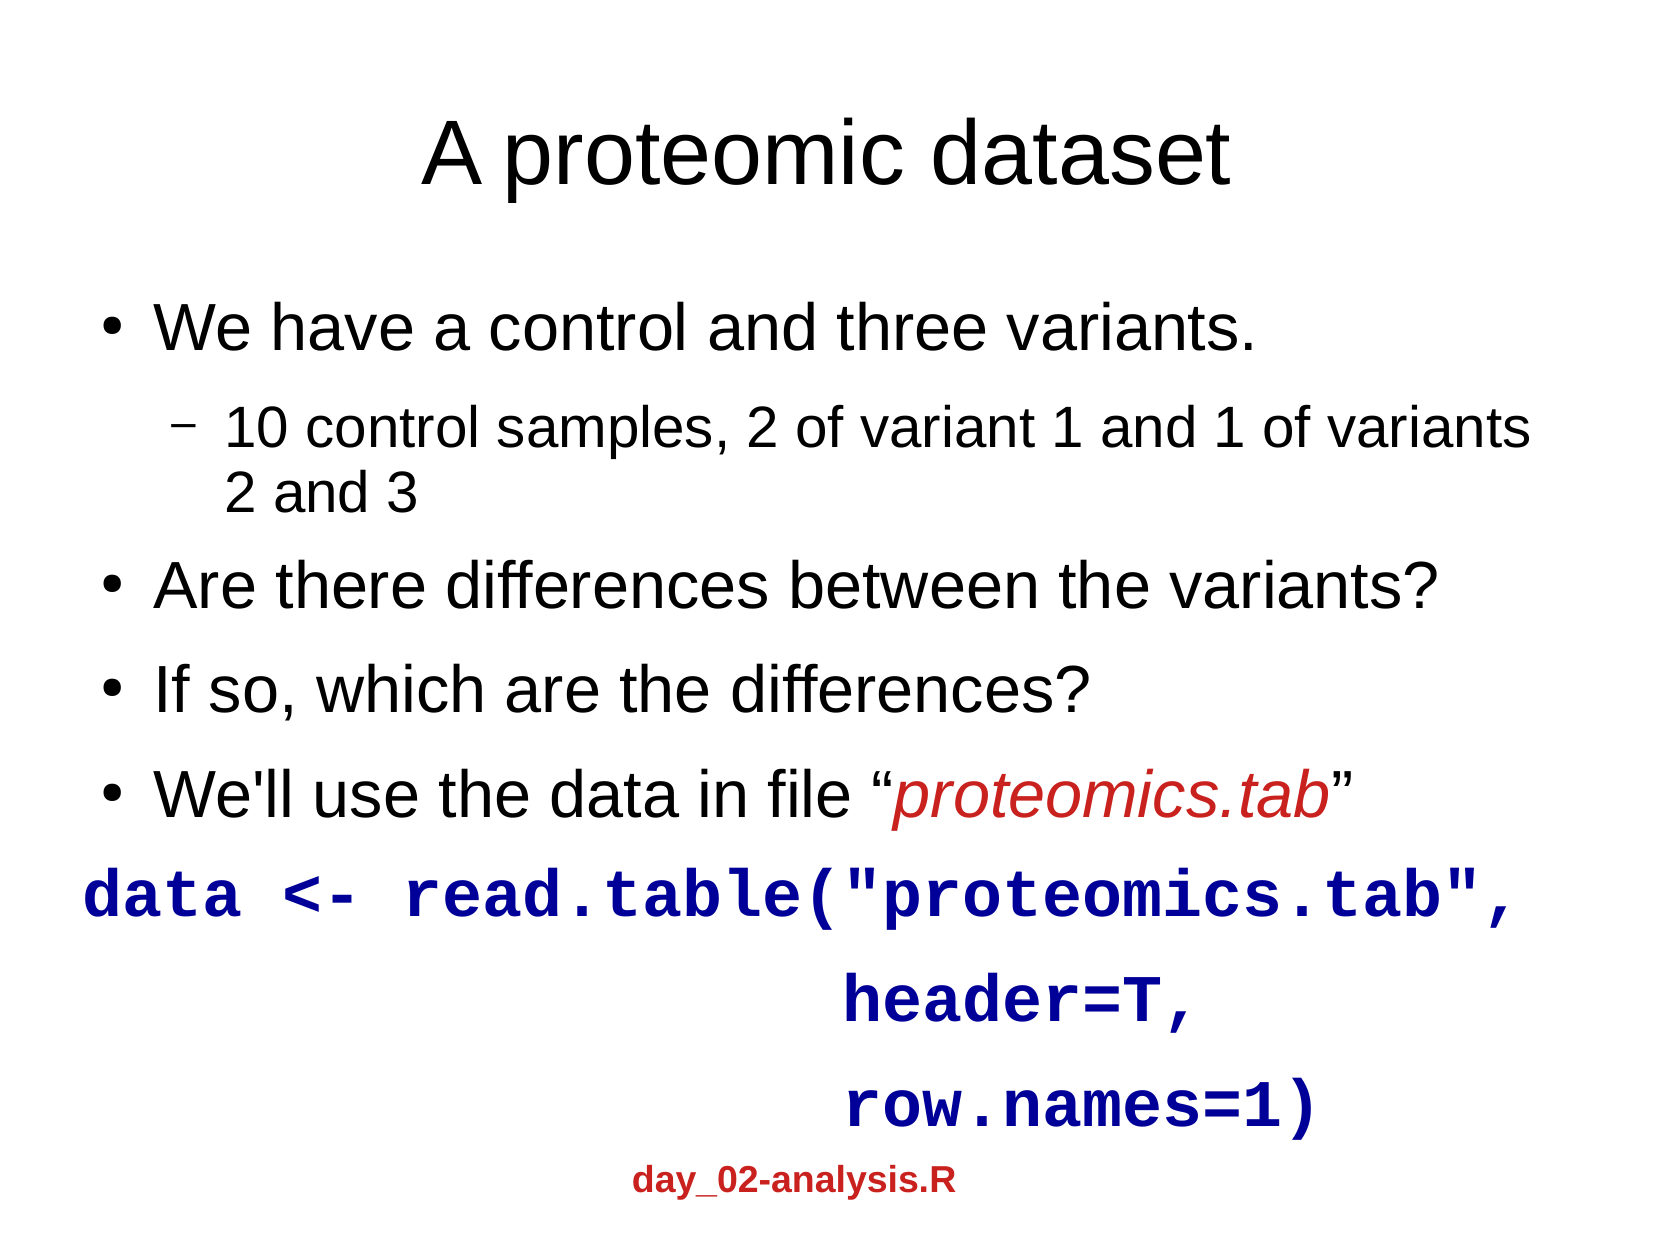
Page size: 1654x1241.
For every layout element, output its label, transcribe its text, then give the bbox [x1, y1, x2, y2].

title A proteomic dataset [82, 49, 1571, 257]
text_box day_02-analysis.R [401, 1151, 1187, 1209]
list We have a control and three variants. 10 control samples, 2 of variant 1 and 1 of variants 2 and 3 Are there differences between the variants? If so, which are the differences? We'll use the data in file “proteomics.tab” data <- read.table("proteomics.tab", header=T, row.names=1) [82, 290, 1571, 1182]
